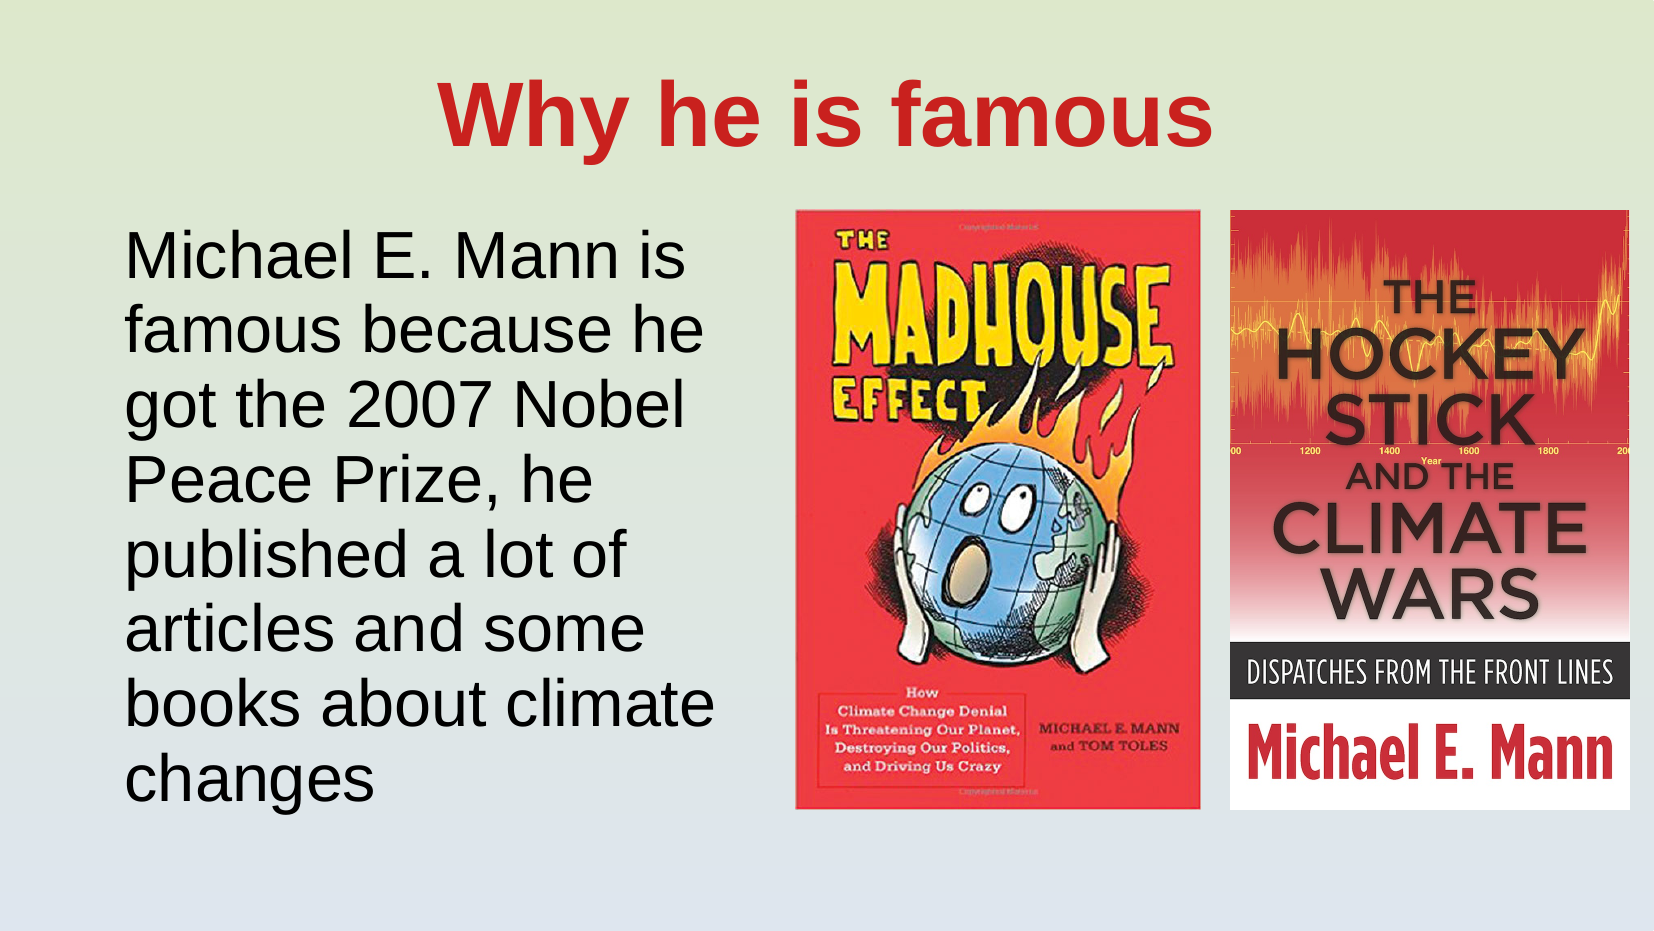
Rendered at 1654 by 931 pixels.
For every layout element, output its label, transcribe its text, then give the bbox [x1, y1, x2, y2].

list Michael E. Mann is famous because he got the 2007 Nobel Peace Prize, he published a lot of articles and some books about climate changes [53, 217, 781, 758]
title Why he is famous [82, 37, 1571, 193]
picture [795, 209, 1201, 811]
picture [1230, 210, 1630, 811]
